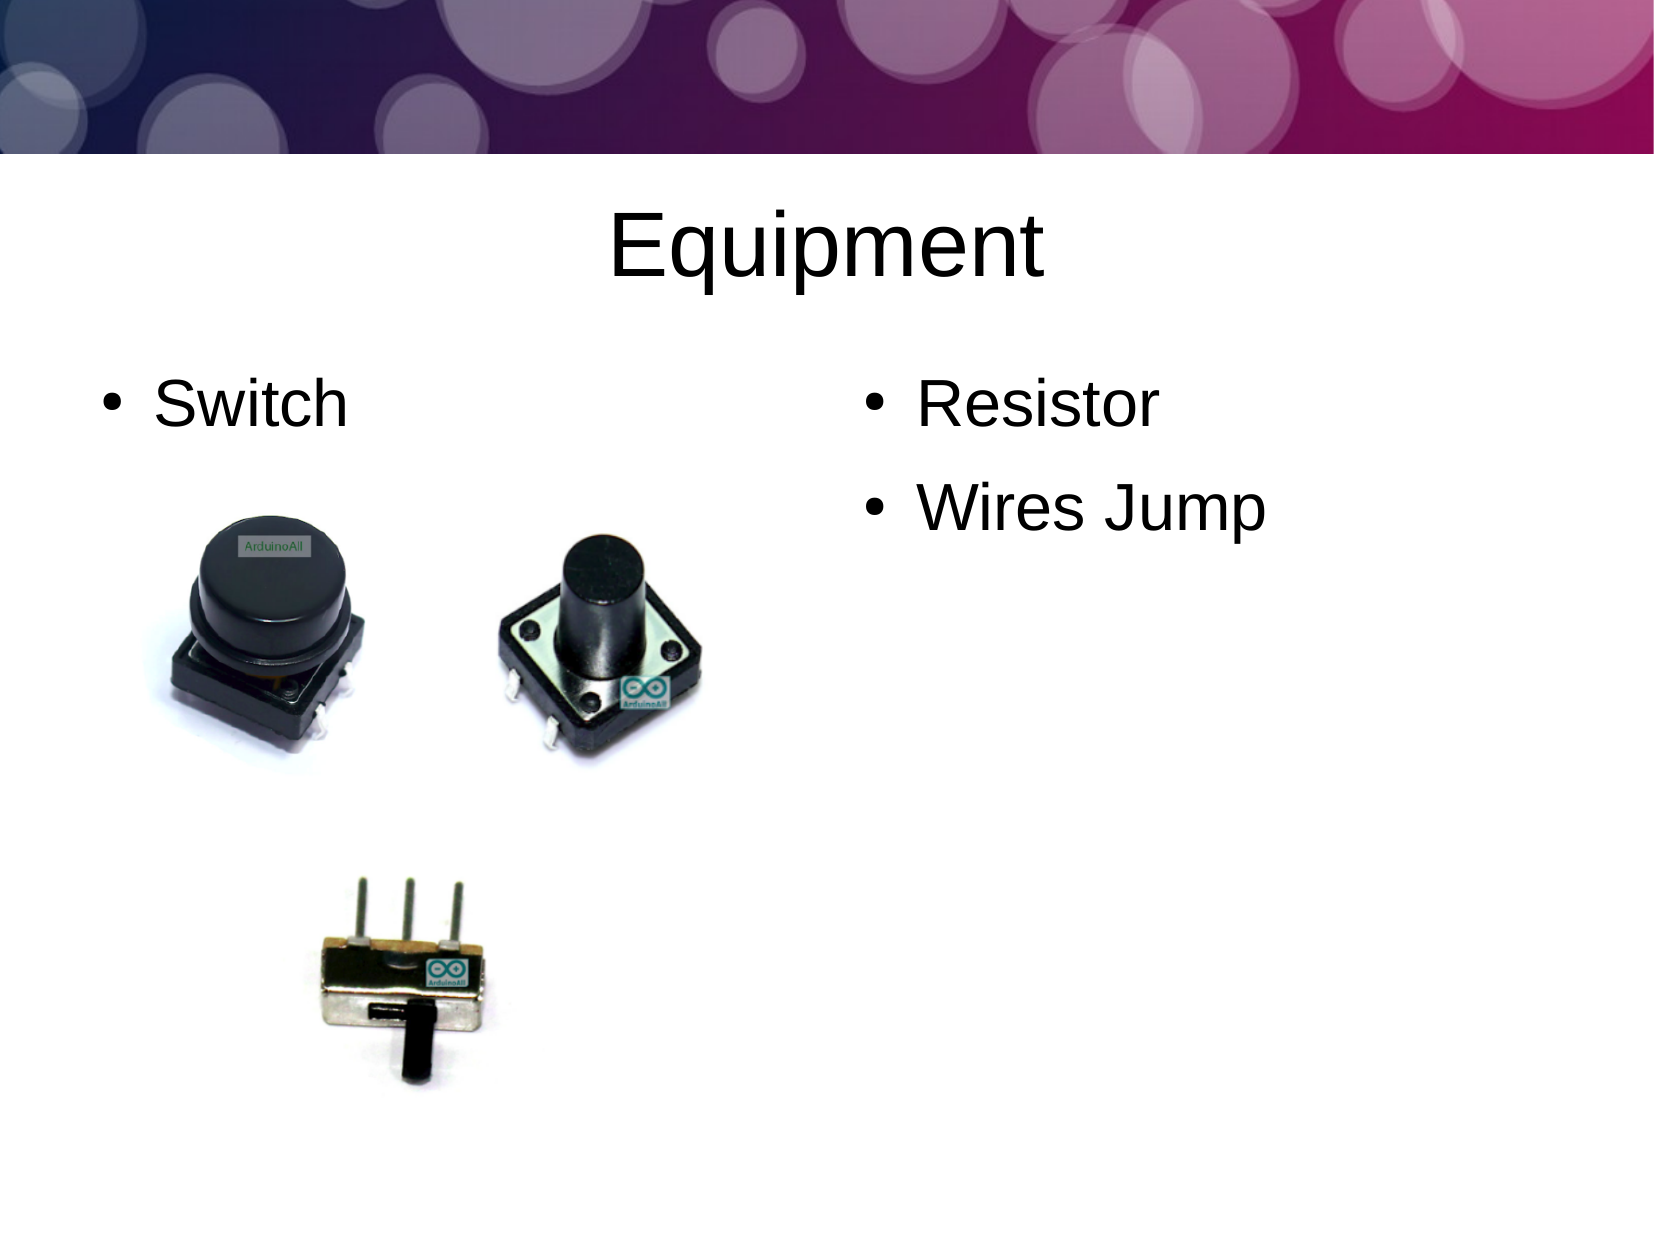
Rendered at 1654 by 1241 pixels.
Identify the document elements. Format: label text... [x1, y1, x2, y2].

picture [0, 0, 1654, 154]
list Switch [82, 366, 809, 1087]
picture [270, 824, 562, 1126]
picture [454, 504, 742, 777]
title Equipment [82, 159, 1571, 331]
picture [125, 479, 419, 781]
list Resistor Wires Jump [845, 366, 1572, 1087]
